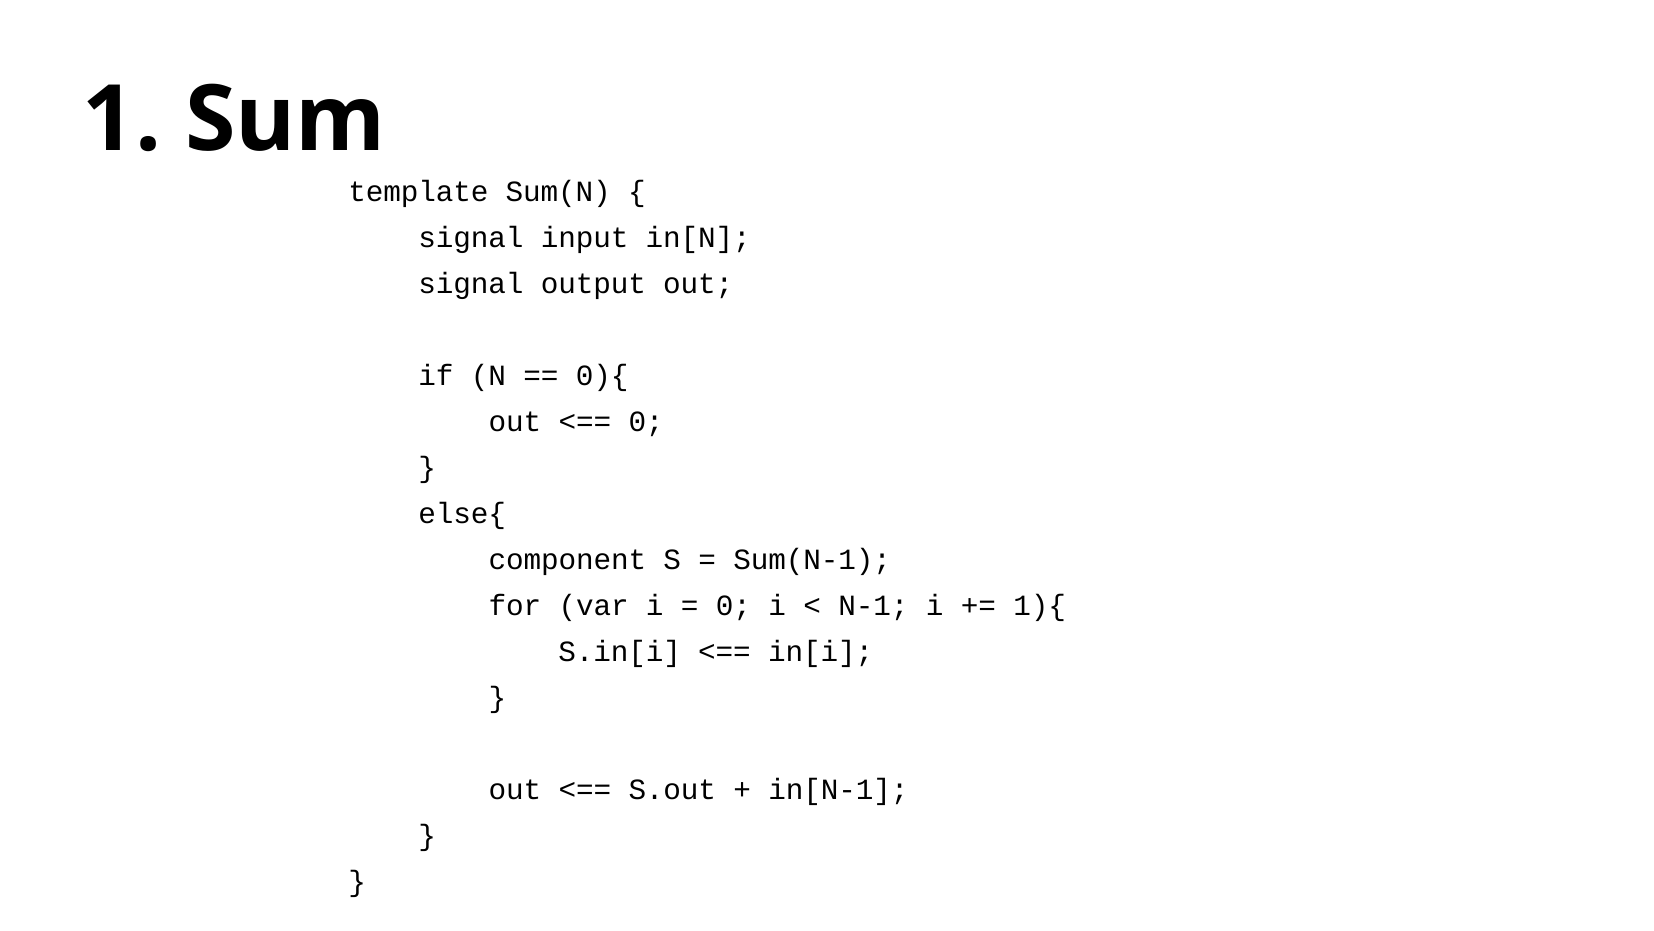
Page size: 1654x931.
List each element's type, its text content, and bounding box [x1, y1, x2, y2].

title 1. Sum [82, 37, 1571, 193]
list template Sum(N) { signal input in[N]; signal output out; if (N == 0){ out <== 0; } else{ component S = Sum(N-1); for (var i = 0; i < N-1; i += 1){ S.in[i] <== in[i]; } out <== S.out + in[N-1]; } } [348, 177, 1329, 901]
